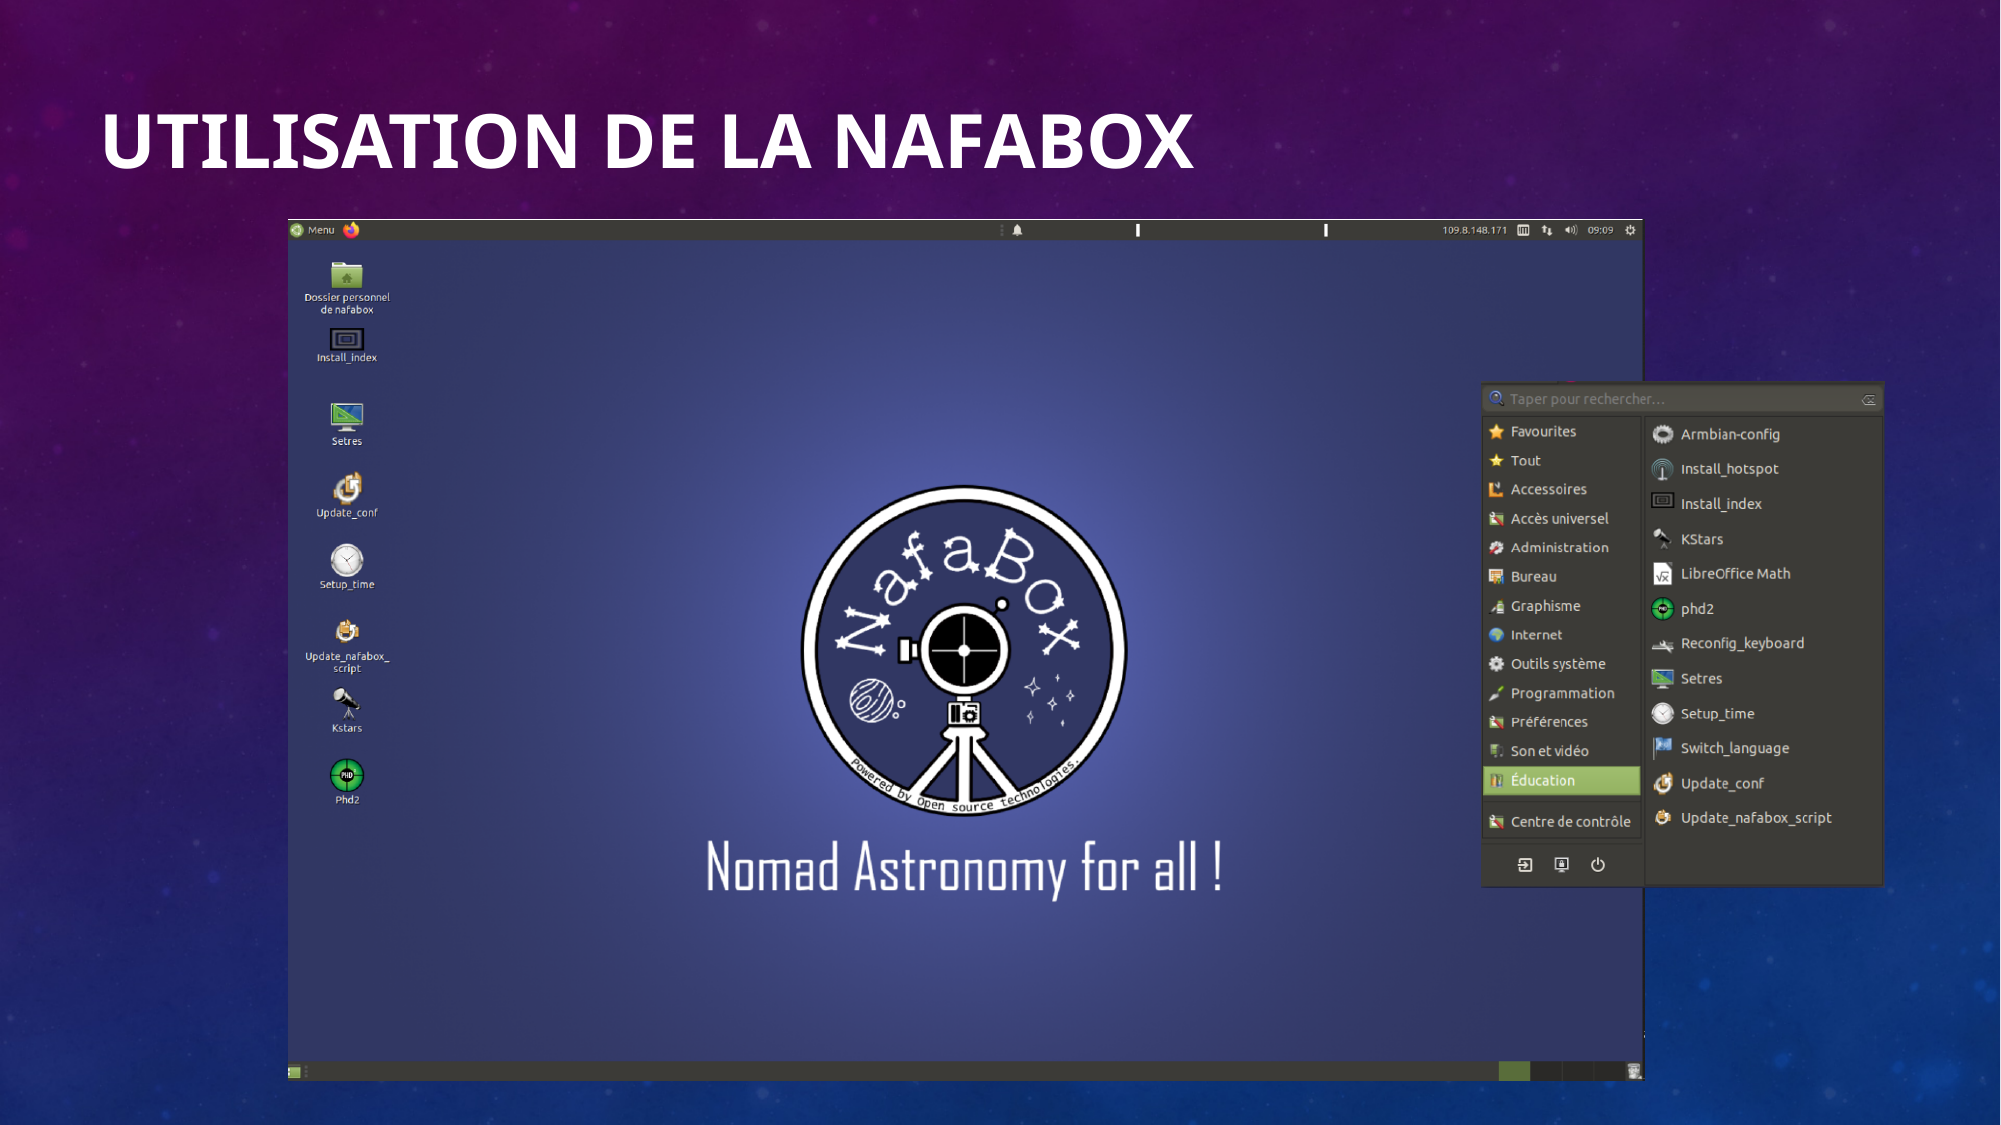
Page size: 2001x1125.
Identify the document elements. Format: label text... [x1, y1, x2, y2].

title Utilisation de la nafabox [99, 44, 1900, 232]
picture [0, 0, 2001, 1125]
